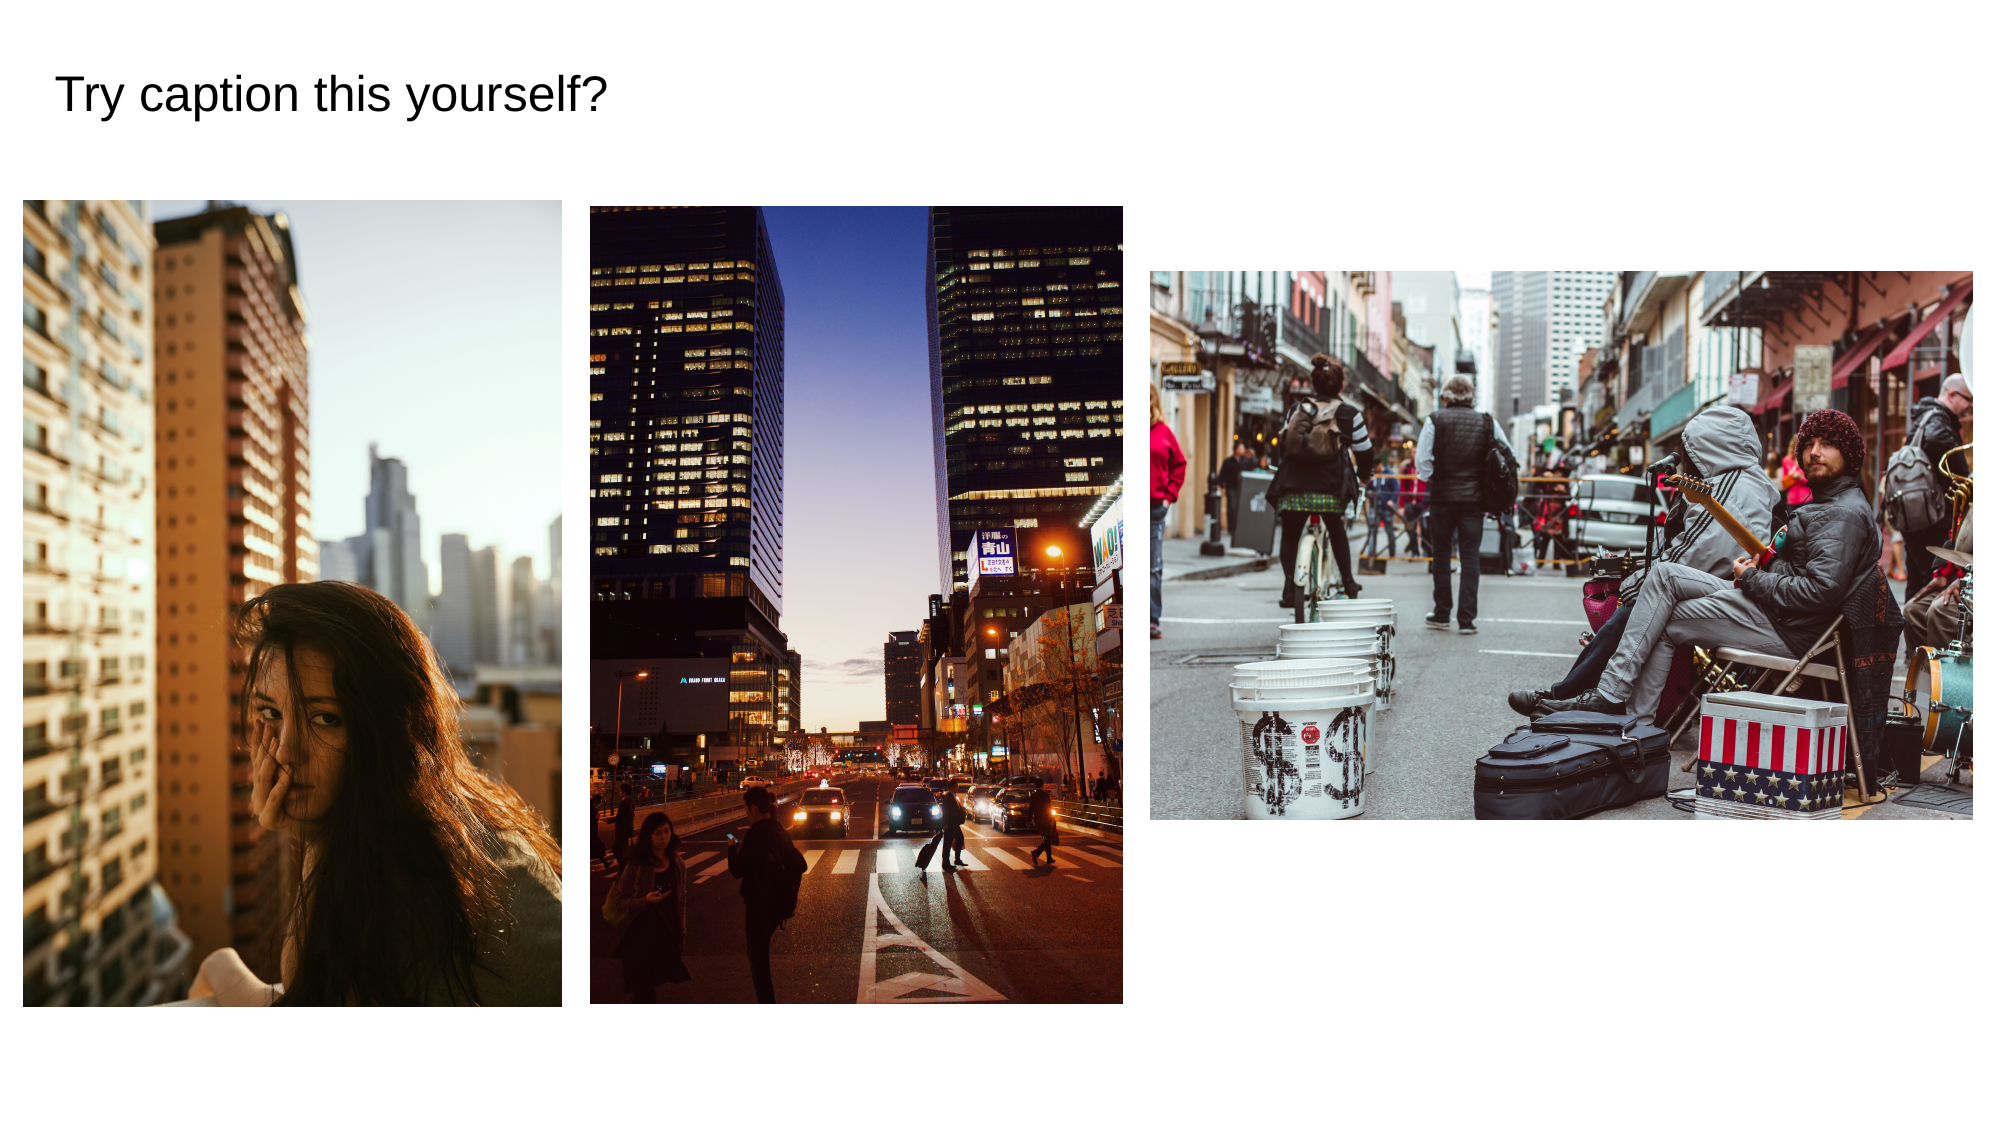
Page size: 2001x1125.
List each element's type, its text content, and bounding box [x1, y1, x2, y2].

picture [23, 200, 562, 1007]
text_box Try caption this yourself? [39, 59, 768, 186]
picture [590, 206, 1123, 1004]
picture [1150, 271, 1973, 820]
